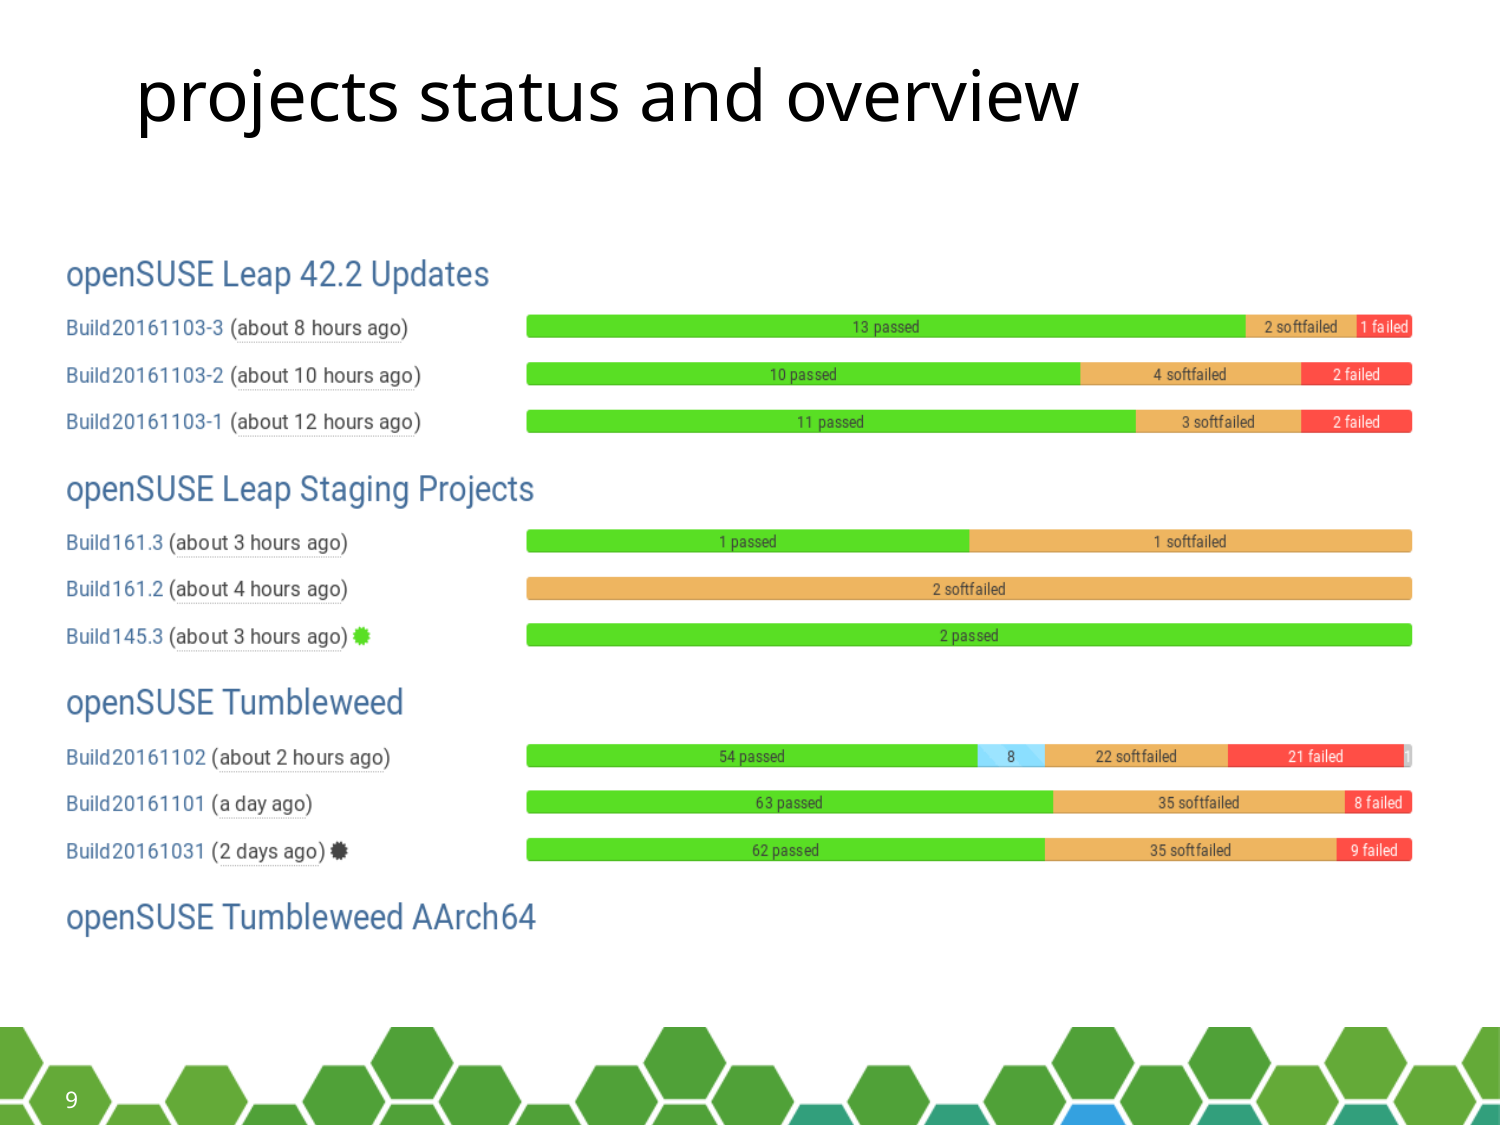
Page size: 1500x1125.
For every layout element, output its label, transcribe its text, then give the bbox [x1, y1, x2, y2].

picture [0, 1027, 1500, 1125]
title projects status and overview [135, 12, 1372, 175]
picture [46, 244, 1417, 941]
